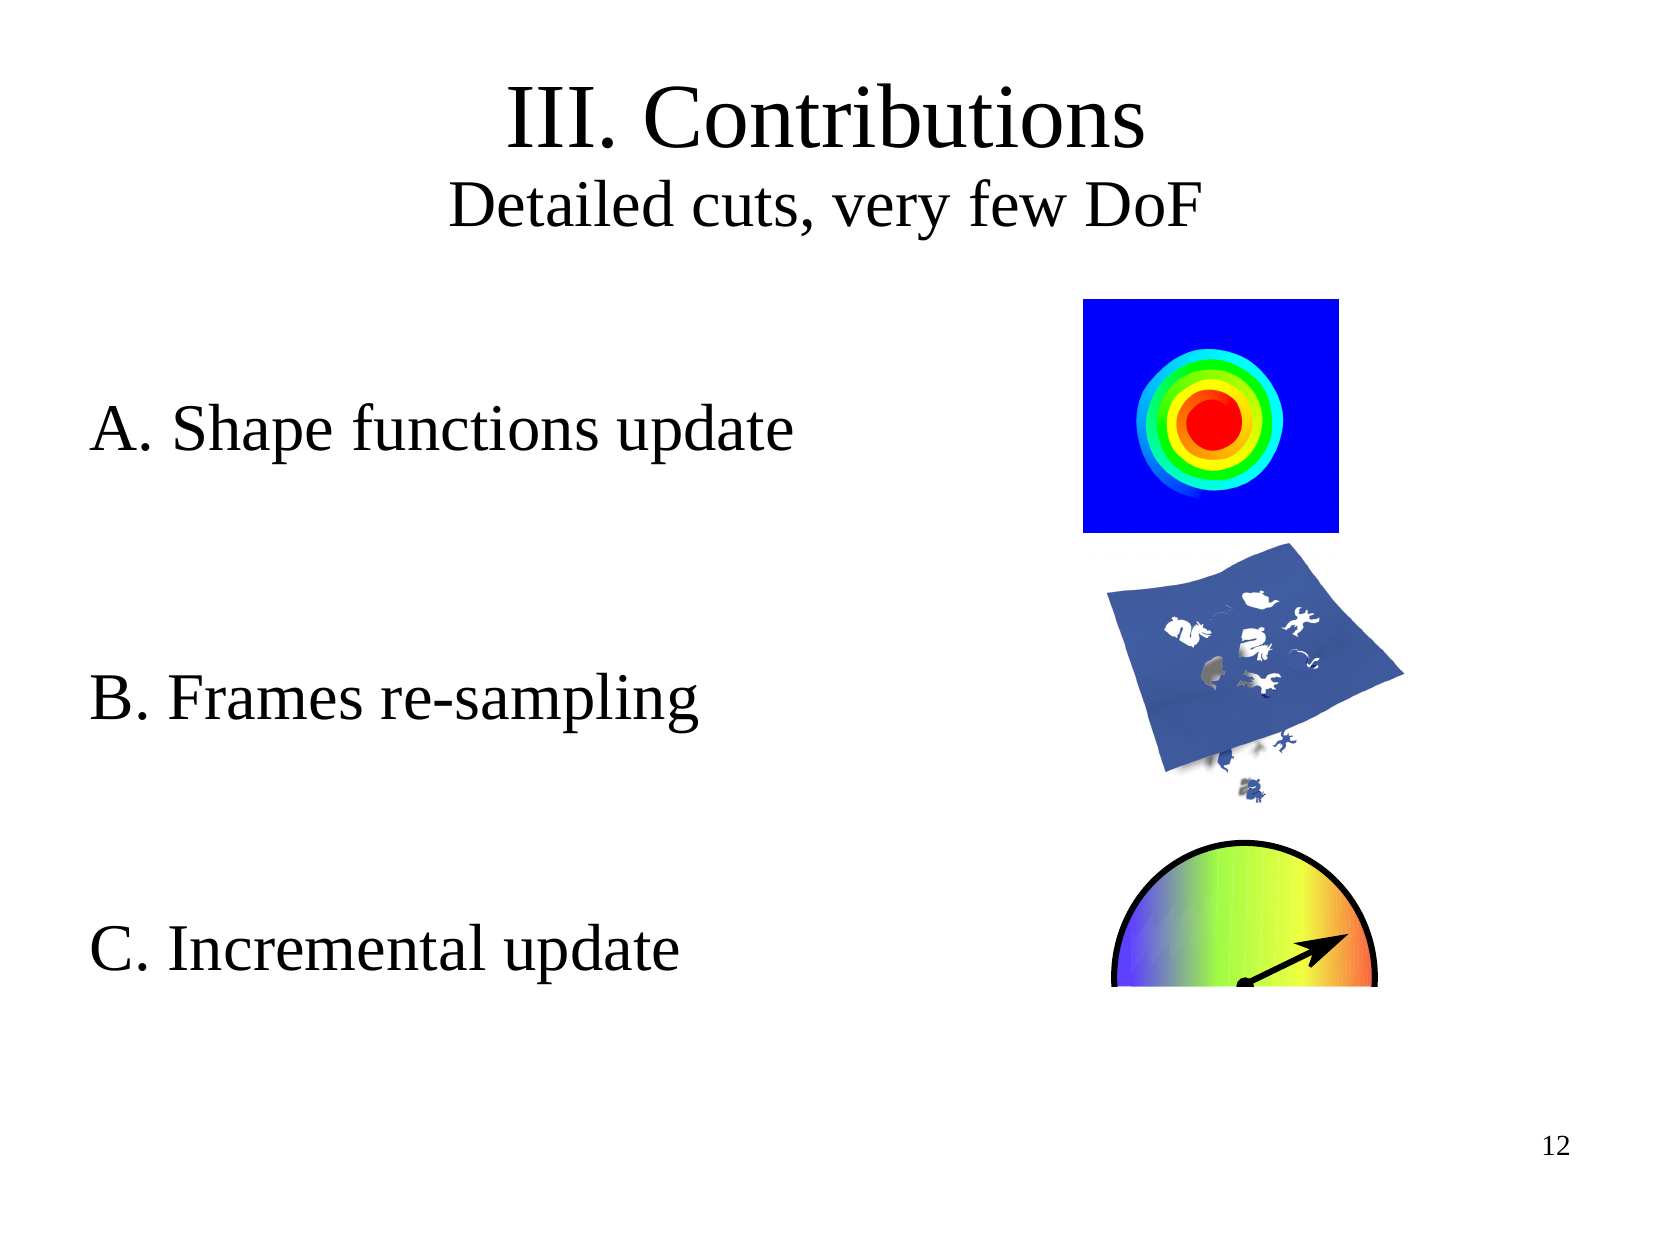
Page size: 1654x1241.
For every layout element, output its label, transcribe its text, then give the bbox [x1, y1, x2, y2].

picture [1083, 299, 1427, 808]
text_box C. Incremental update [75, 904, 736, 993]
picture [1083, 811, 1406, 1015]
text_box A. Shape functions update [75, 383, 886, 472]
title III. Contributions Detailed cuts, very few DoF [82, 49, 1571, 257]
text_box B. Frames re-sampling [75, 652, 1051, 742]
